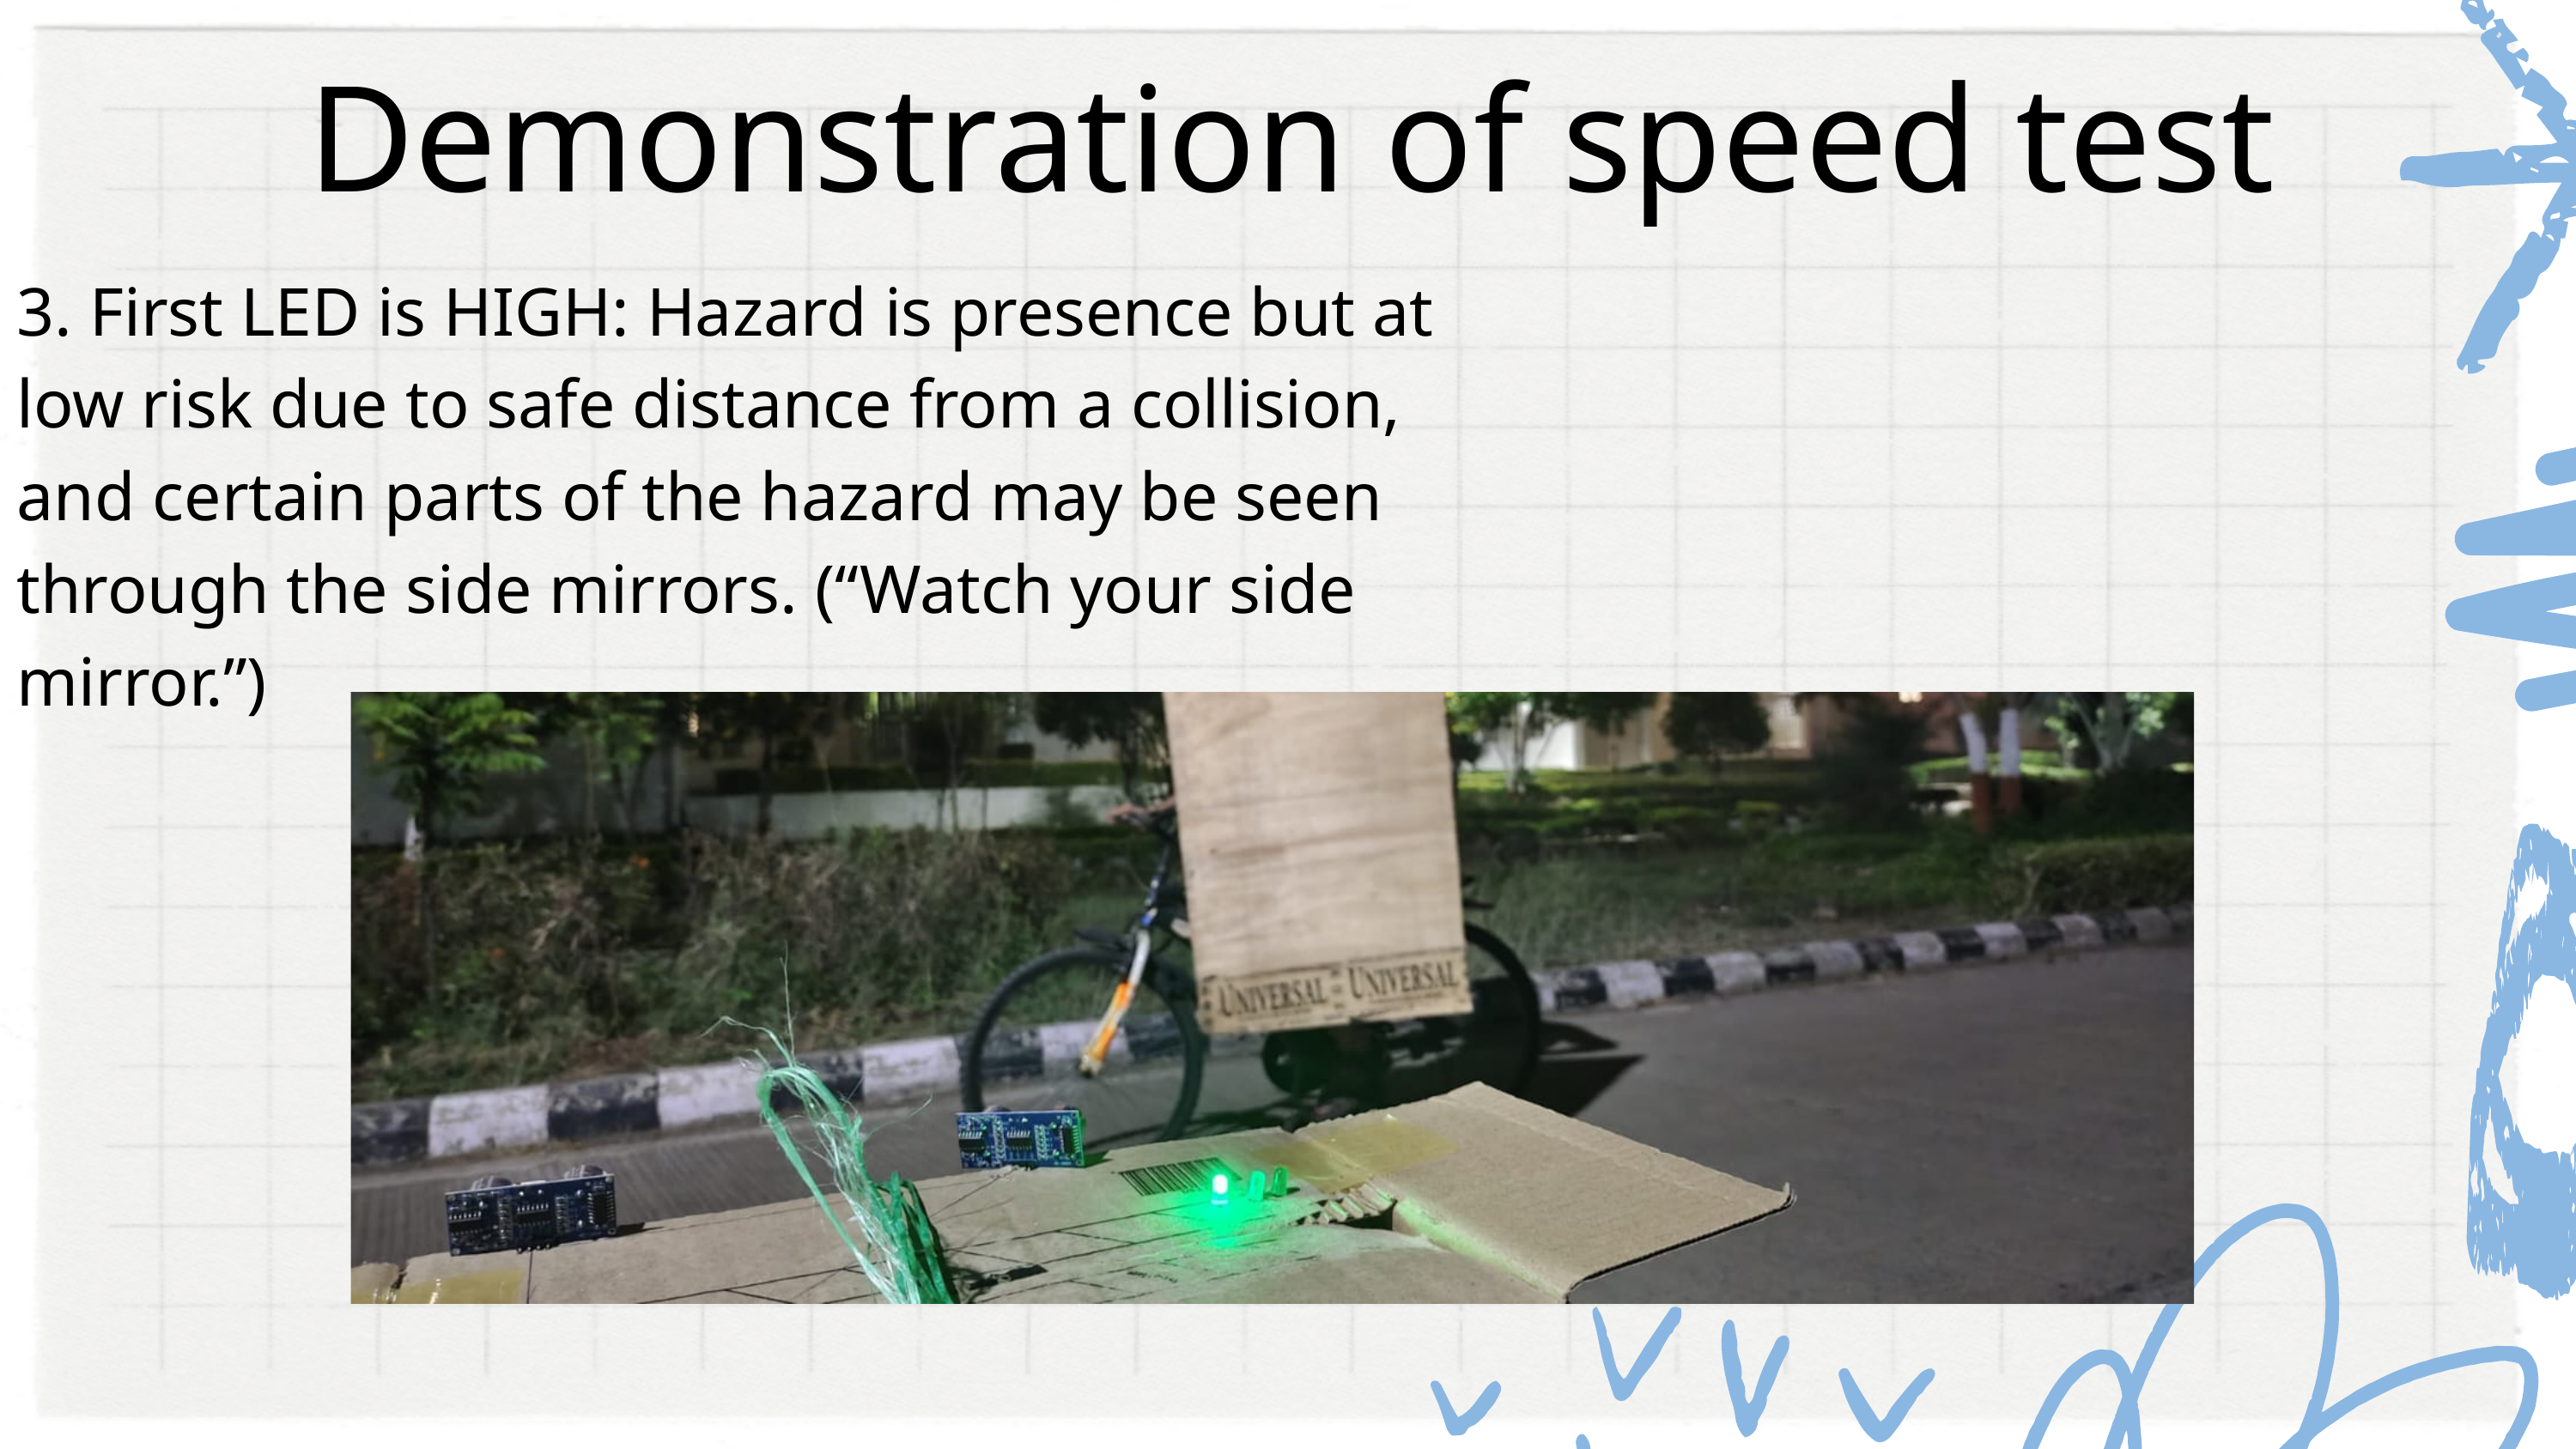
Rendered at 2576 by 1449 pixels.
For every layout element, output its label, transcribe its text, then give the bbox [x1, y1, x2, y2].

text_box [0, 0, 2576, 1449]
text_box 3. First LED is HIGH: Hazard is presence but at low risk due to safe distance from a collision, and certain parts of the hazard may be seen through the side mirrors. (“Watch your side mirror.”) [16, 256, 1479, 716]
text_box Demonstration of speed test [218, 93, 2327, 233]
